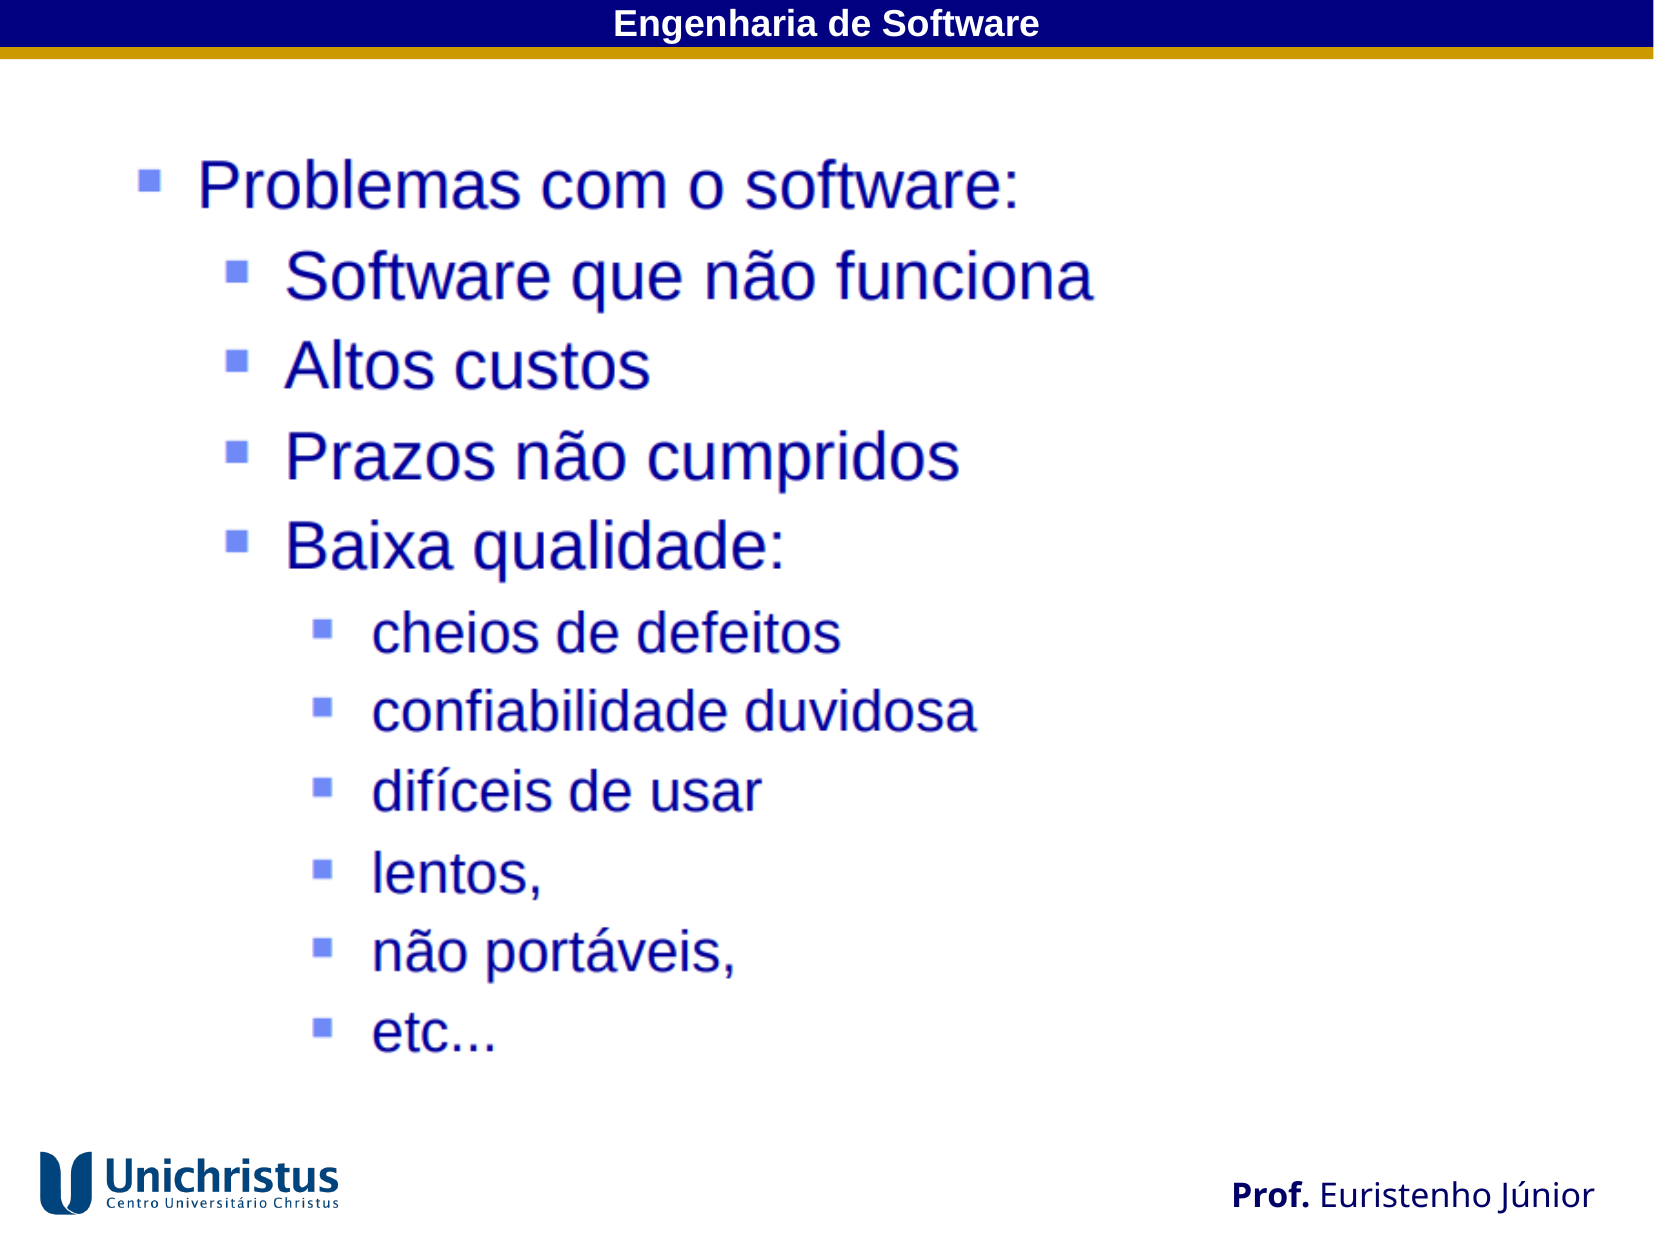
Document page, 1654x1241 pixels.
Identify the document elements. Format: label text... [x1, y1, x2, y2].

picture [118, 141, 1121, 1088]
text_box Prof. Euristenho Júnior [1216, 1163, 1654, 1224]
text_box Engenharia de Software [0, 0, 1654, 47]
text_box [0, 47, 1654, 60]
picture [35, 1148, 343, 1217]
